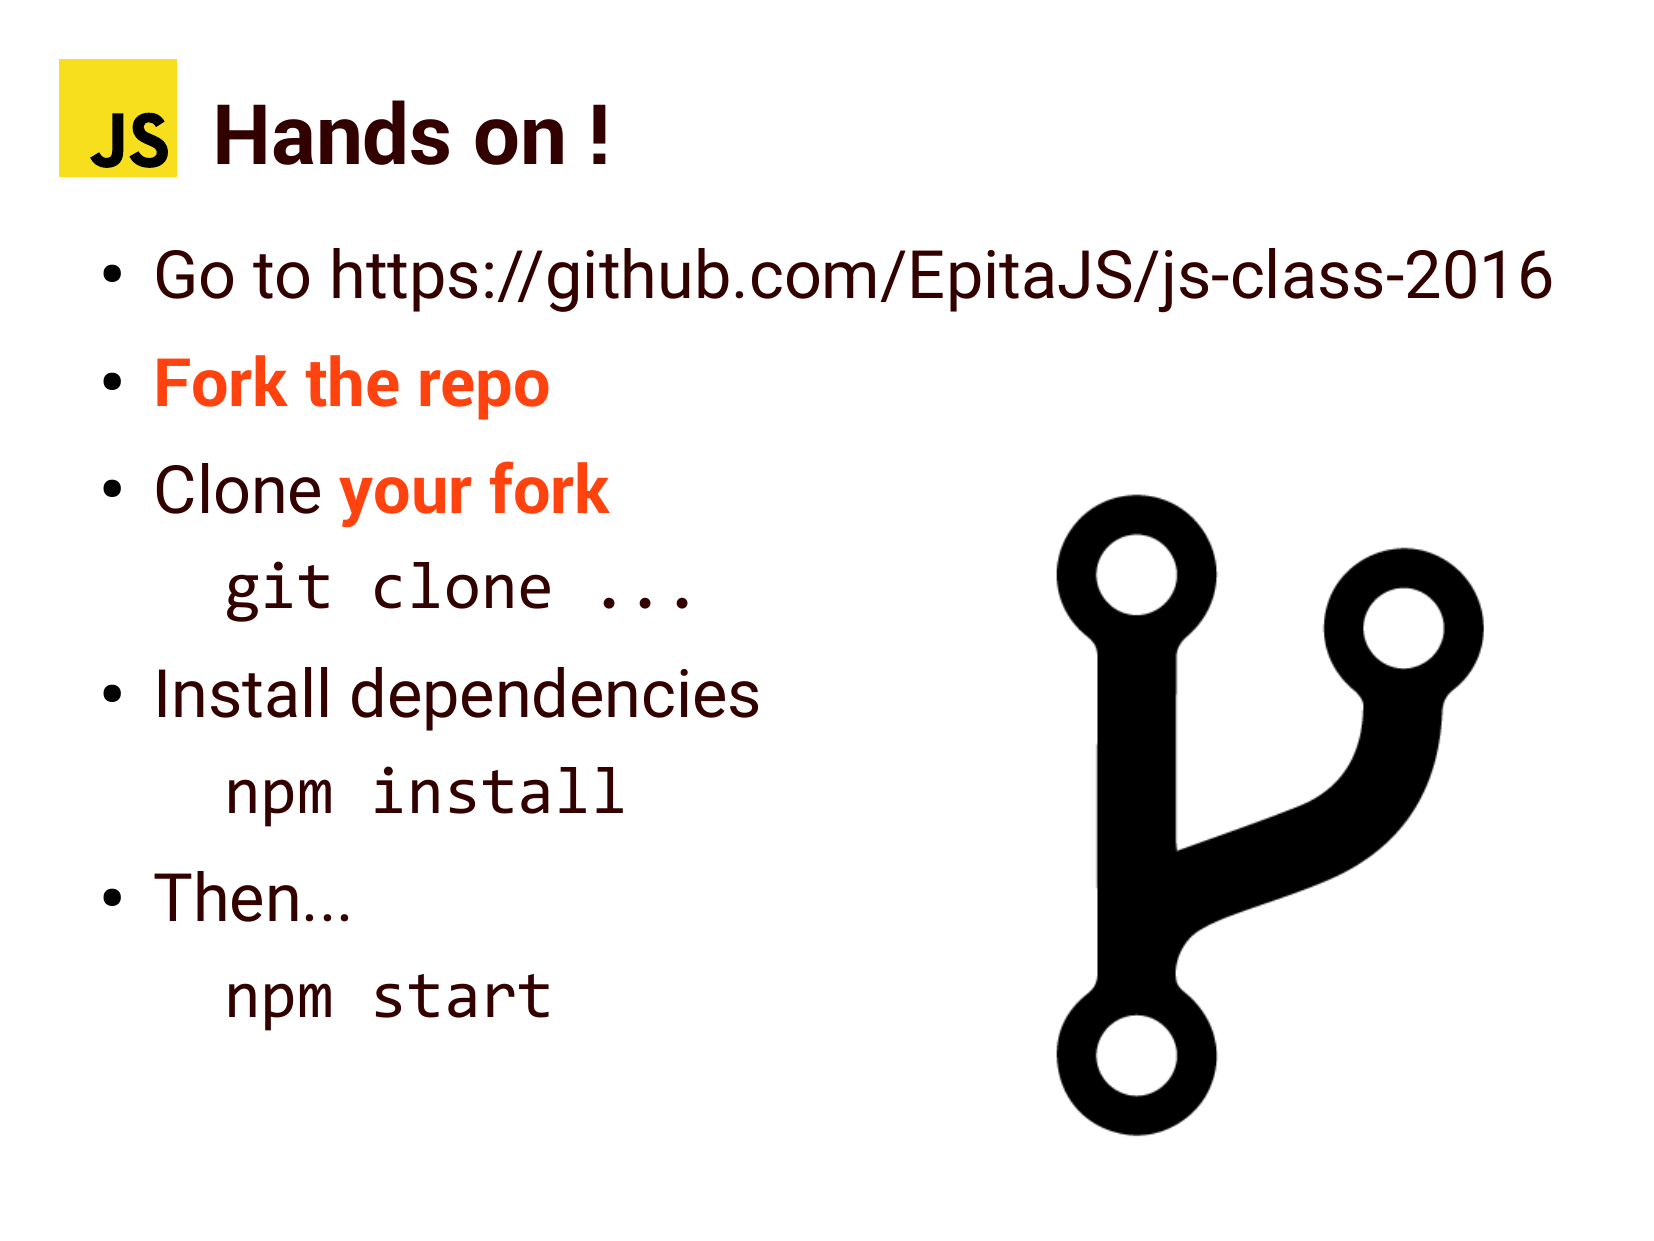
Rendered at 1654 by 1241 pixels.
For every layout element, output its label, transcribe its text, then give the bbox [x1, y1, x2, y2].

list Go to https://github.com/EpitaJS/js-class-2016 Fork the repo Clone your fork git clone ... Install dependencies npm install Then... npm start [82, 236, 1571, 1146]
title Hands on ! [194, 72, 1559, 201]
picture [860, 423, 1642, 1205]
